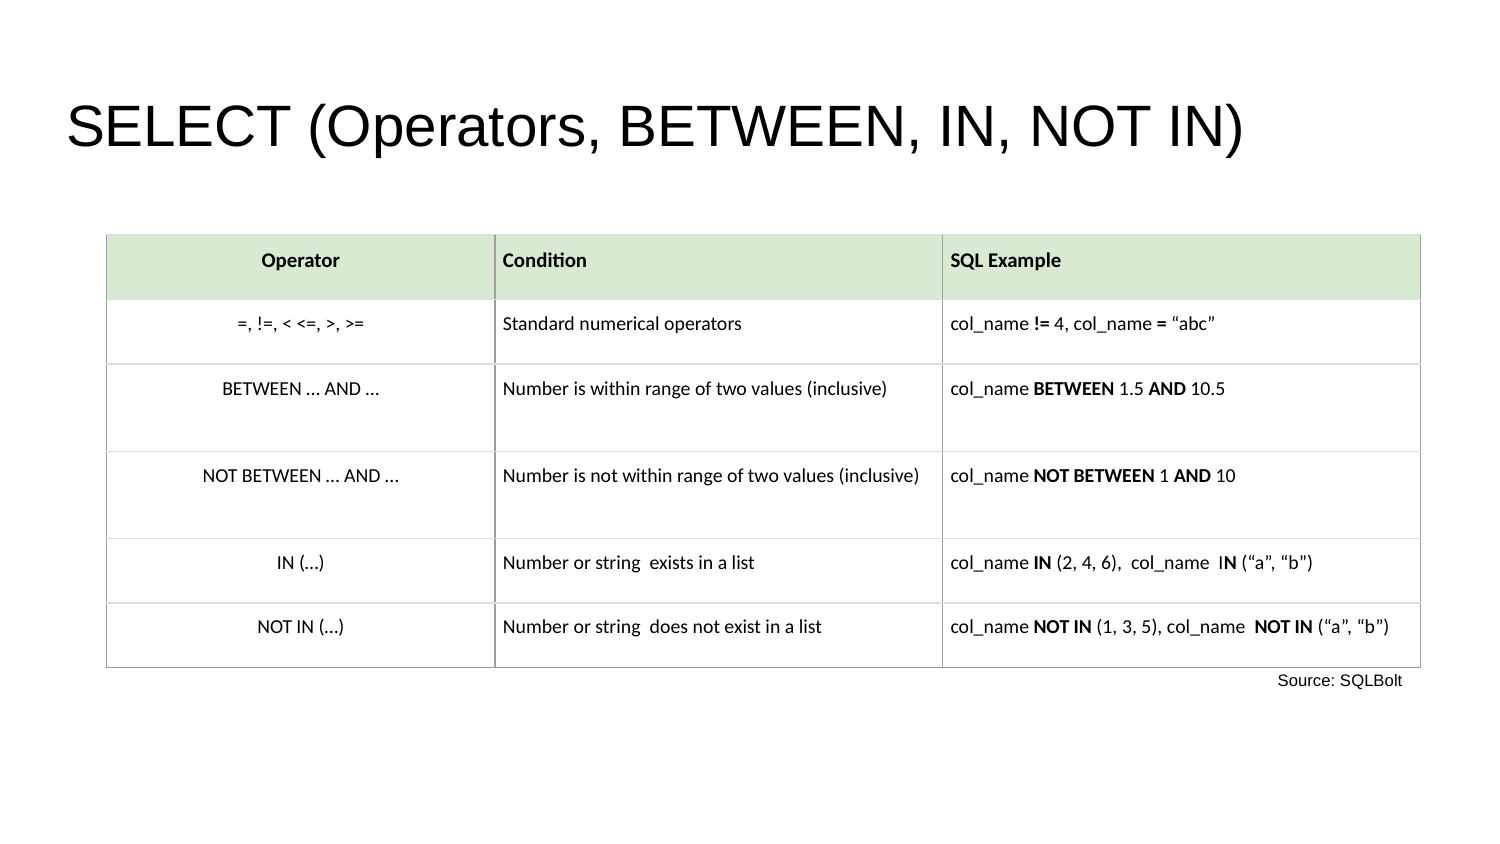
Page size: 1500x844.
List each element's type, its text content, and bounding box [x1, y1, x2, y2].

table_cell col_name BETWEEN 1.5 AND 10.5 [943, 365, 1420, 451]
table_header Operator [107, 236, 494, 299]
table_cell col_name NOT IN (1, 3, 5), col_name NOT IN (“a”, “b”) [943, 604, 1420, 667]
table_cell IN (…) [107, 539, 494, 602]
table_cell col_name IN (2, 4, 6), col_name IN (“a”, “b”) [943, 539, 1420, 602]
table_cell Number or string exists in a list [496, 539, 942, 602]
table_cell col_name != 4, col_name = “abc” [943, 300, 1420, 363]
table_cell Number is within range of two values (inclusive) [496, 365, 942, 451]
table_cell NOT IN (…) [107, 604, 494, 667]
text_box Source: SQLBolt [1262, 655, 1462, 687]
table_cell Number or string does not exist in a list [496, 604, 942, 667]
table_cell Number is not within range of two values (inclusive) [496, 452, 942, 538]
table_cell NOT BETWEEN … AND … [107, 452, 494, 538]
table_cell =, !=, < <=, >, >= [107, 300, 494, 363]
table_cell Standard numerical operators [496, 300, 942, 363]
table_cell BETWEEN … AND … [107, 365, 494, 451]
title SELECT (Operators, BETWEEN, IN, NOT IN) [51, 72, 1449, 167]
table_header SQL Example [943, 236, 1420, 299]
table_header Condition [496, 236, 942, 299]
table_cell col_name NOT BETWEEN 1 AND 10 [943, 452, 1420, 538]
